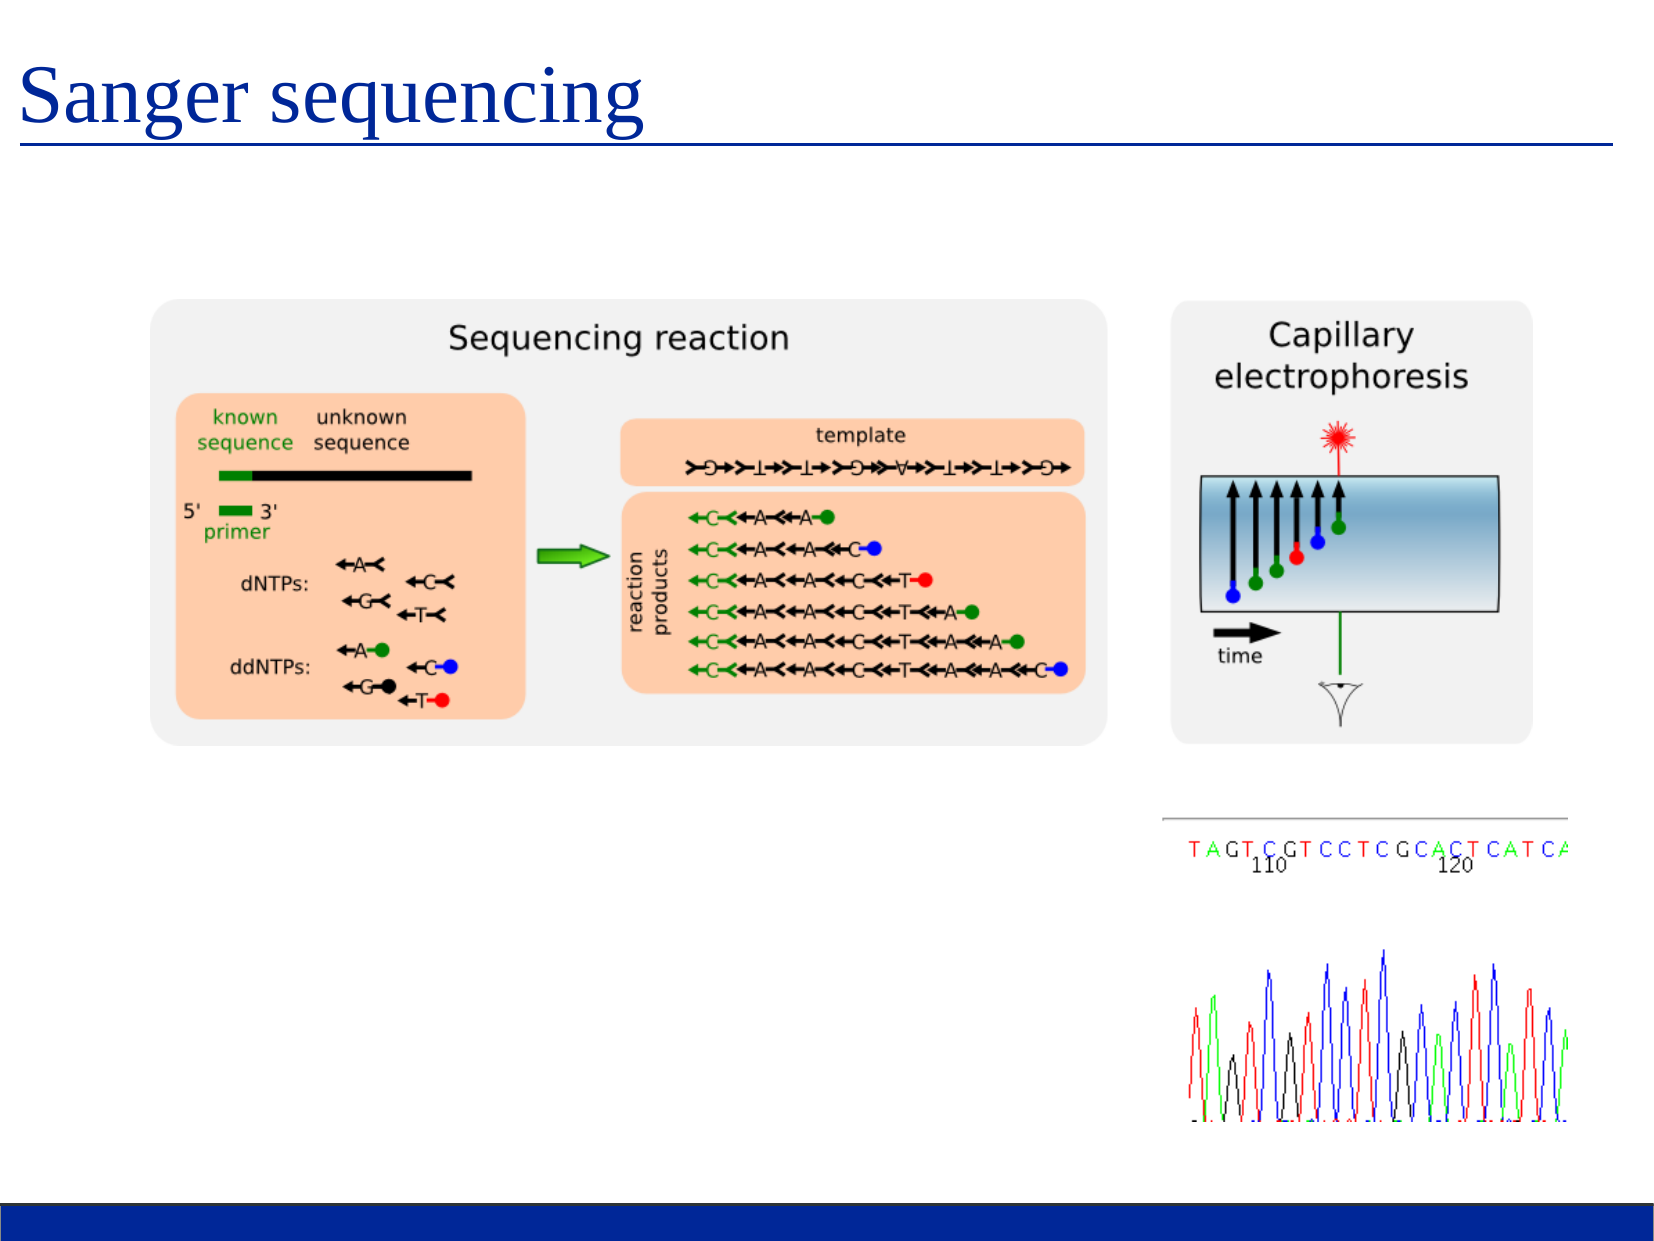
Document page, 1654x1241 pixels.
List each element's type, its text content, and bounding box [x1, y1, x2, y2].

picture [150, 299, 1533, 746]
picture [1161, 807, 1568, 1122]
title Sanger sequencing [17, 0, 1589, 198]
